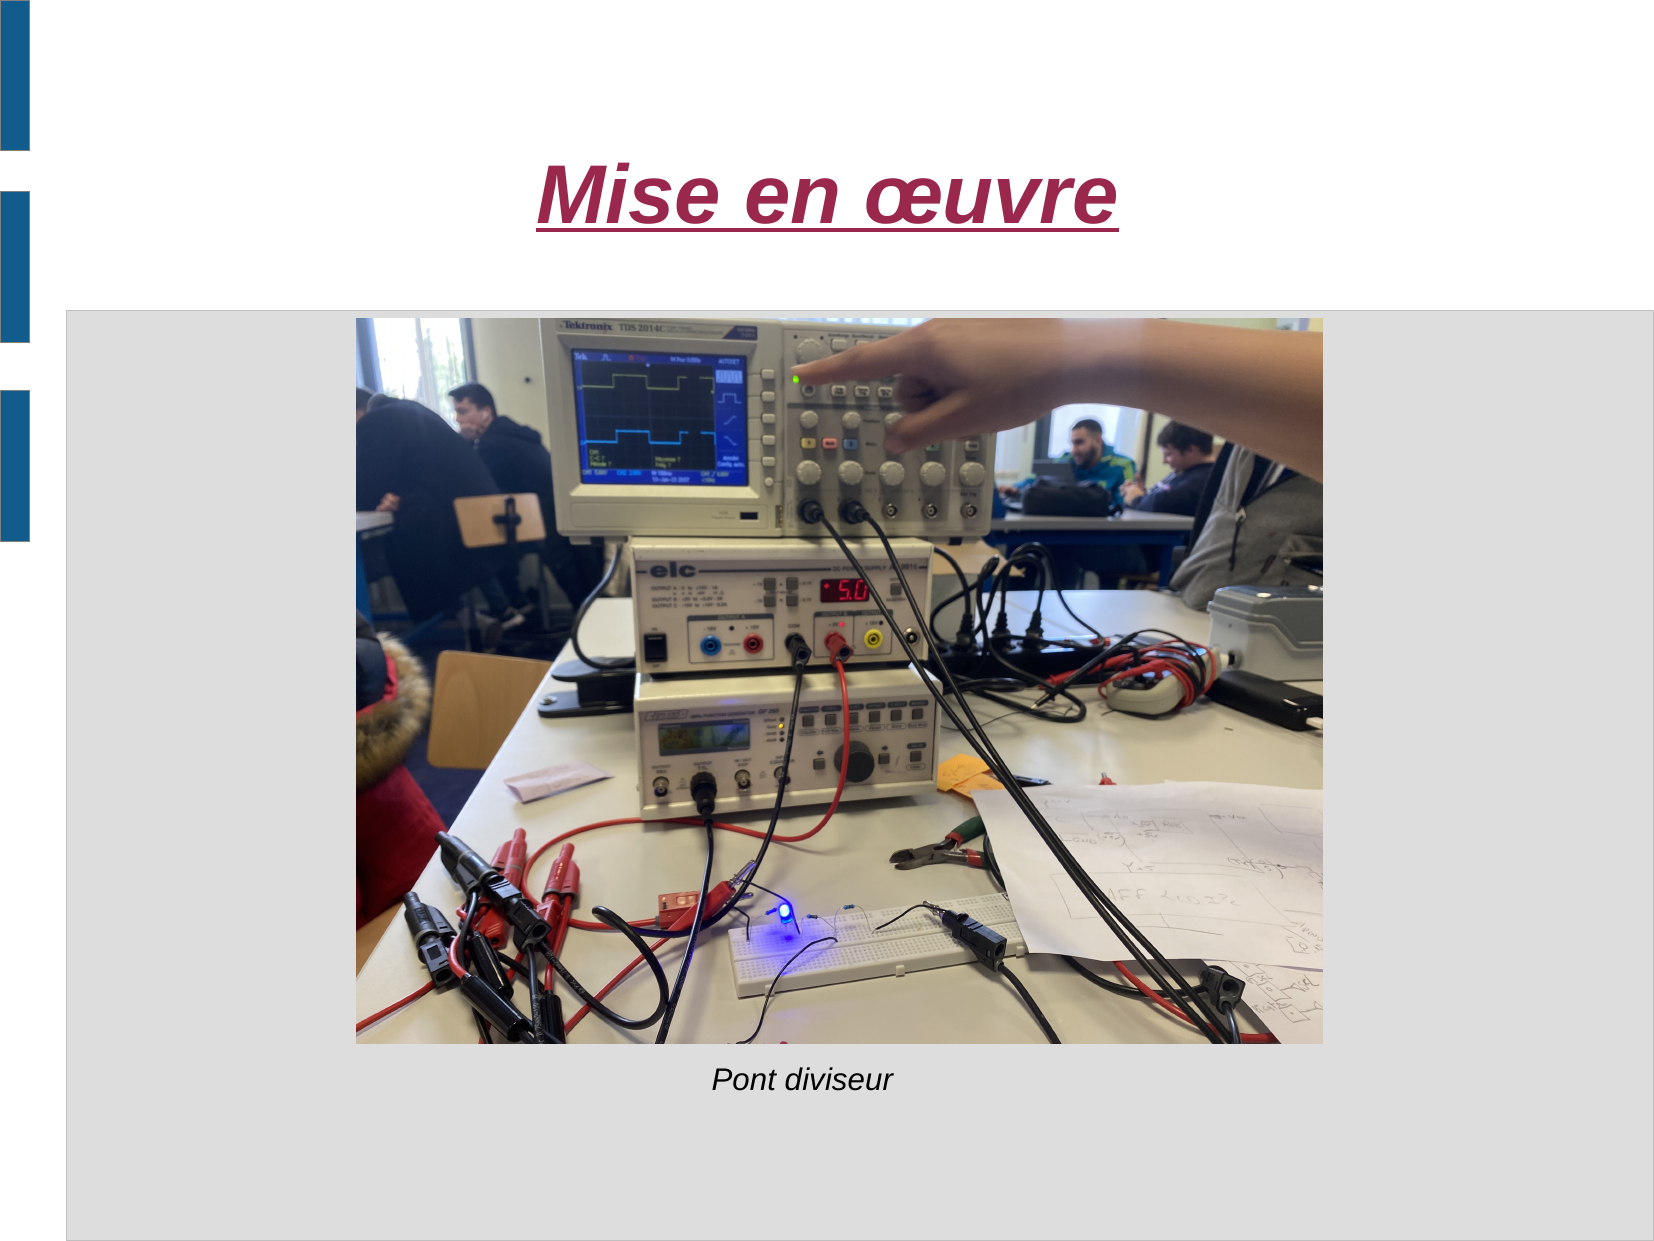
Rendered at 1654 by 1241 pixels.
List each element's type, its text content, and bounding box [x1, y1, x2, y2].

picture [356, 318, 1323, 1044]
text_box Pont diviseur [696, 1054, 909, 1105]
title Mise en œuvre [121, 91, 1534, 299]
